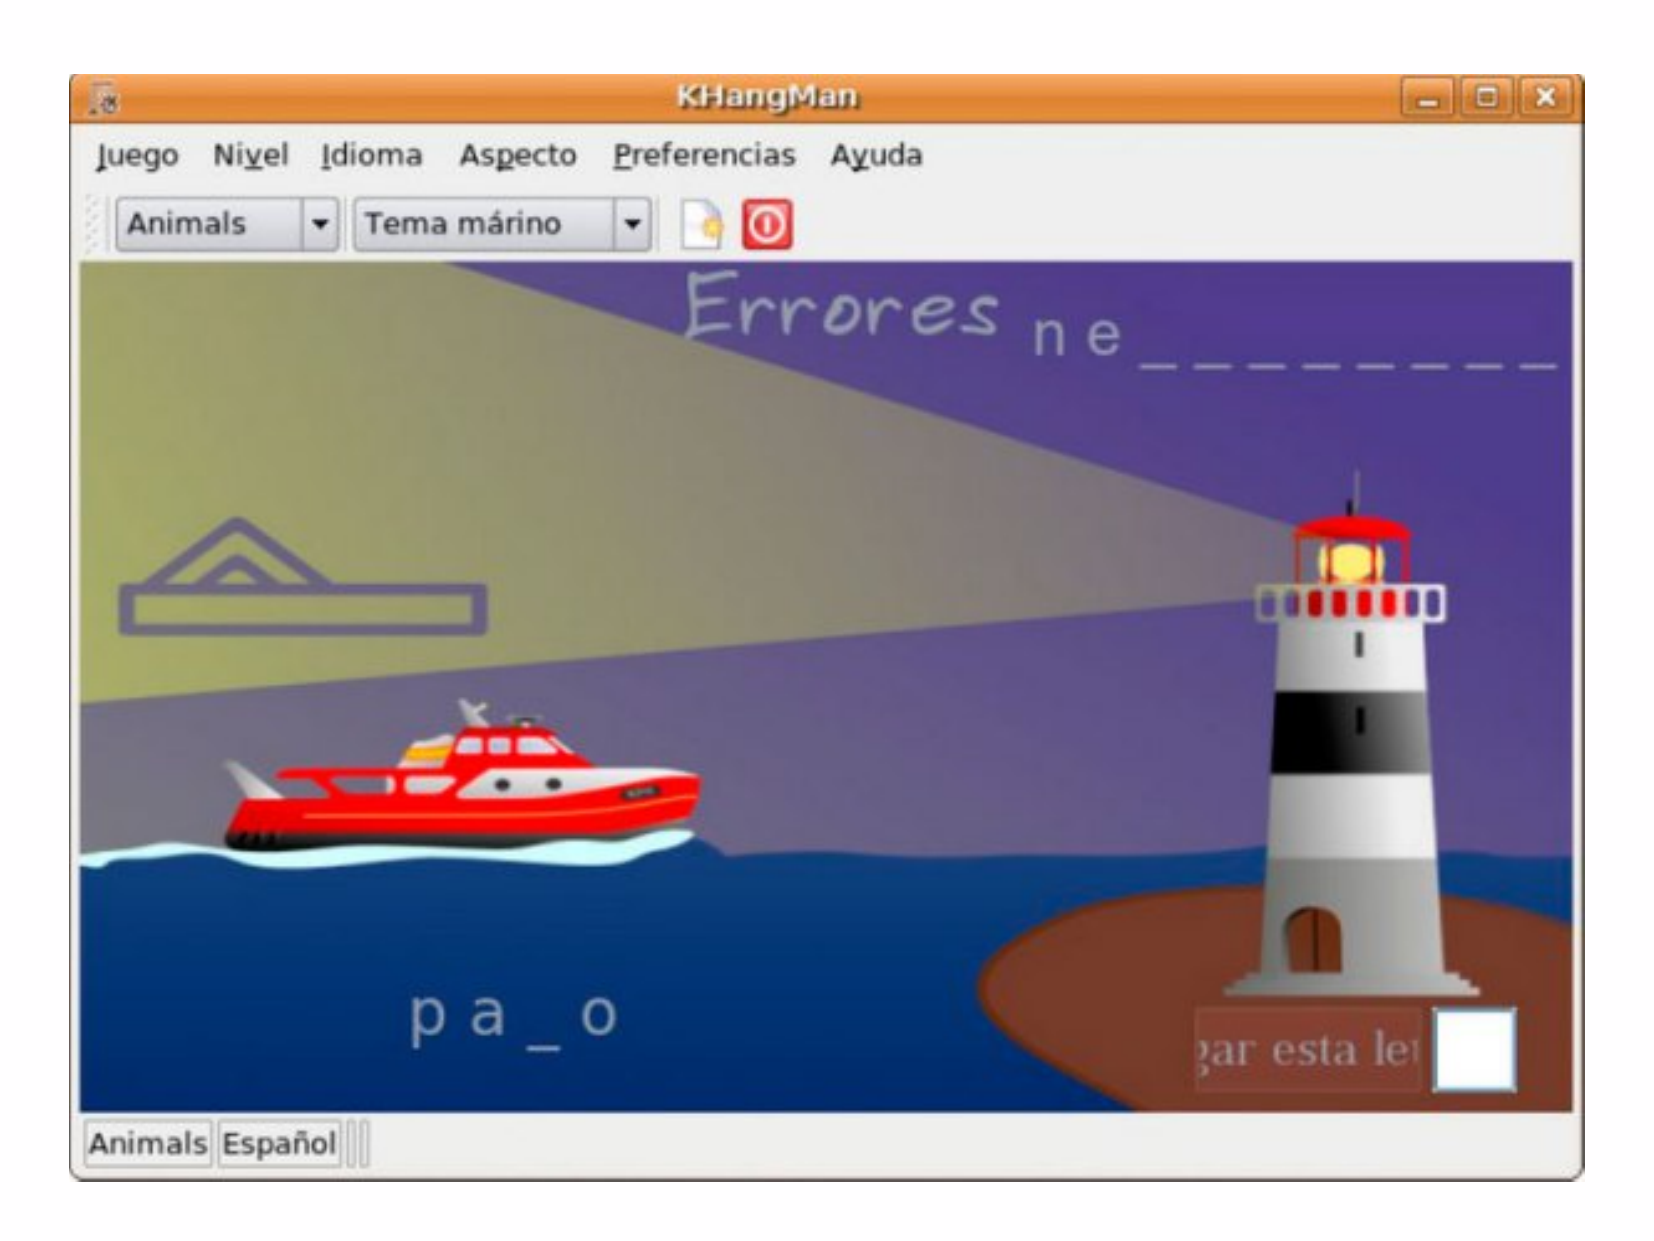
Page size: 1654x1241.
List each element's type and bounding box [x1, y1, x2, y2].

picture [69, 74, 1585, 1182]
